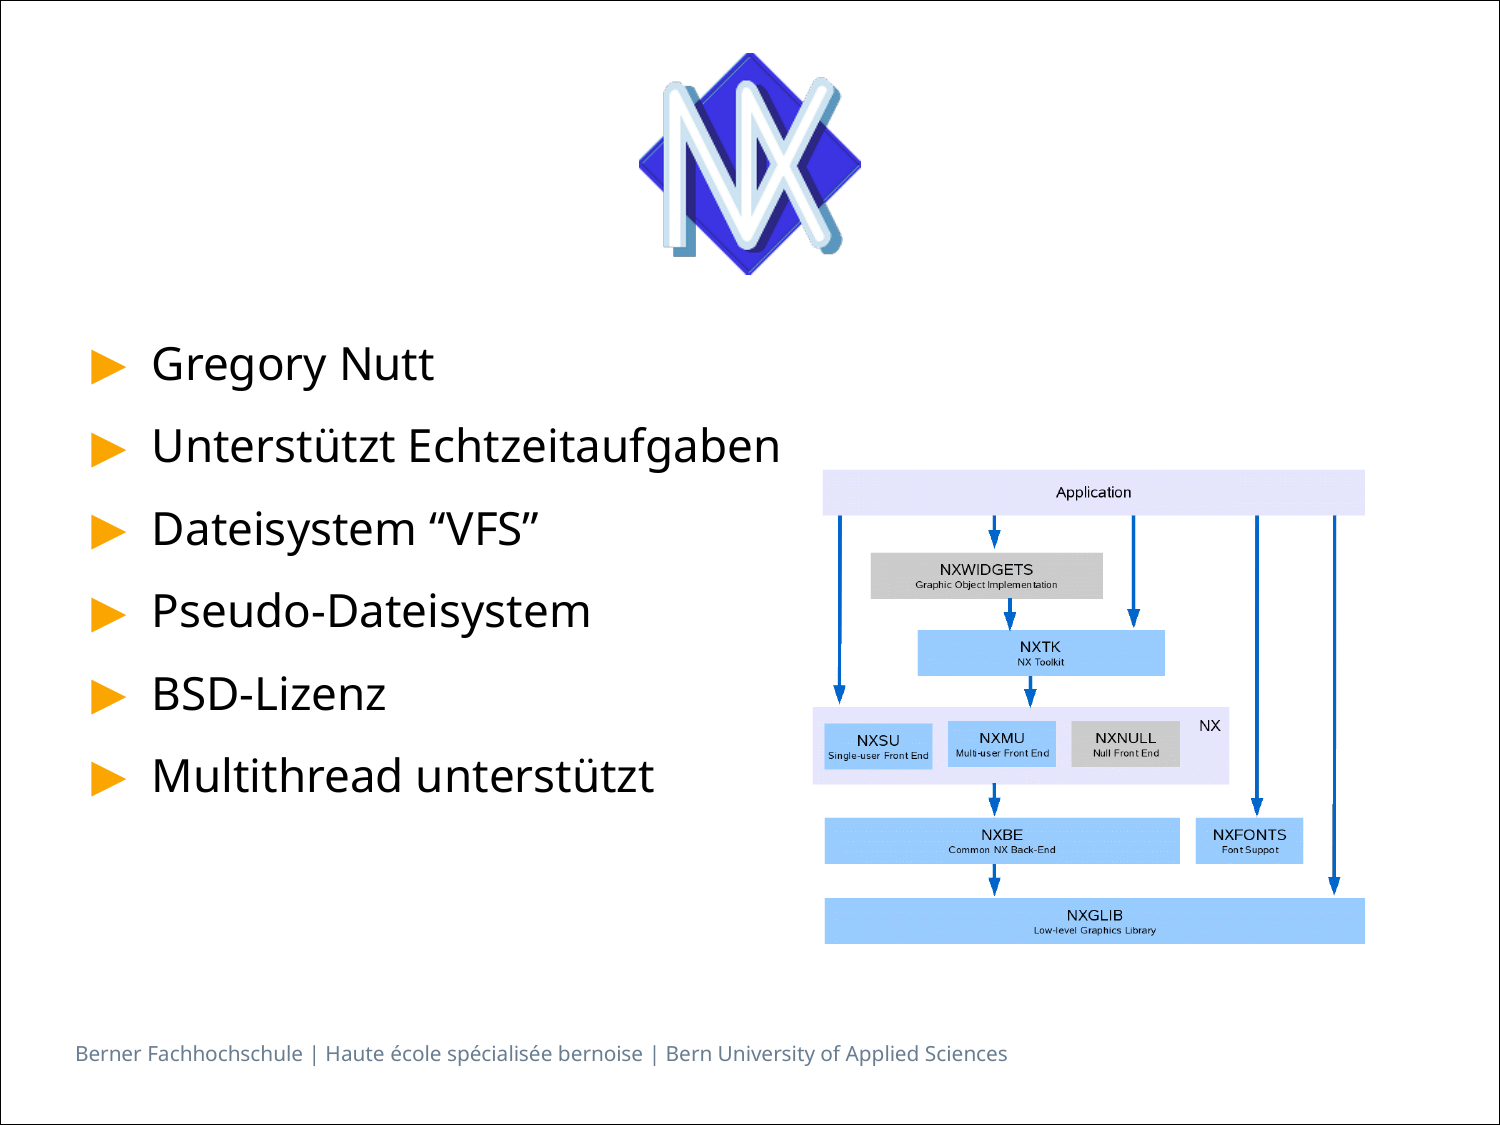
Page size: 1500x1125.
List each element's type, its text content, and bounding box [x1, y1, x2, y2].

picture [639, 53, 861, 275]
list Gregory Nutt Unterstützt Echtzeitaufgaben Dateisystem “VFS” Pseudo-Dateisystem BSD-Lizenz Multithread unterstützt [76, 299, 1398, 810]
picture [716, 810, 1398, 962]
